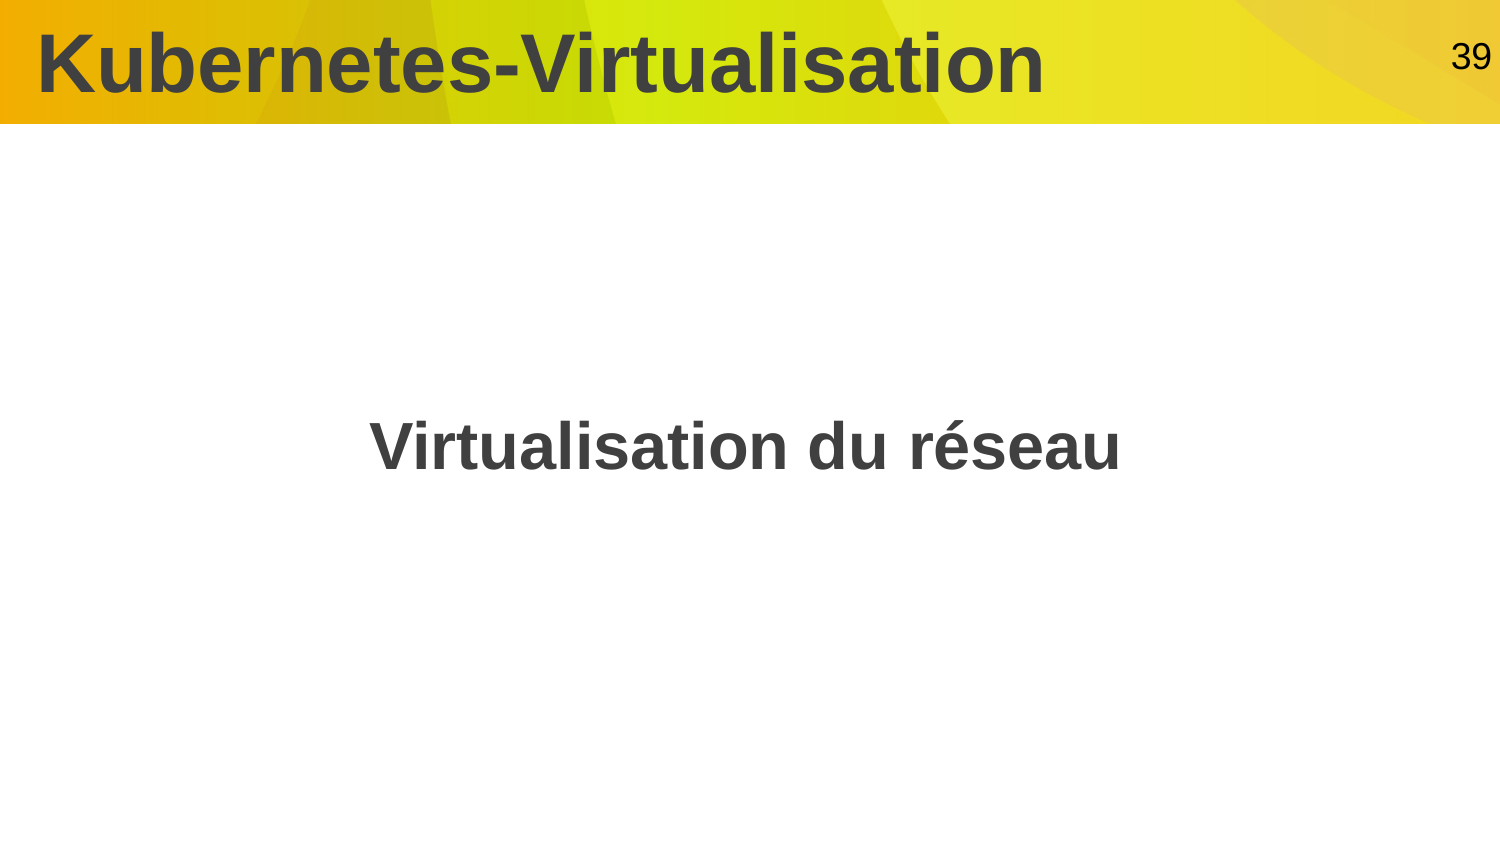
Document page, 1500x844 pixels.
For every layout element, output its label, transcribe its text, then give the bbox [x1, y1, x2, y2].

text_box Virtualisation du réseau [354, 354, 1152, 532]
text_box <numéro> [1321, 35, 1493, 106]
picture [0, 0, 1500, 844]
text_box Kubernetes-Virtualisation [0, 0, 1498, 130]
